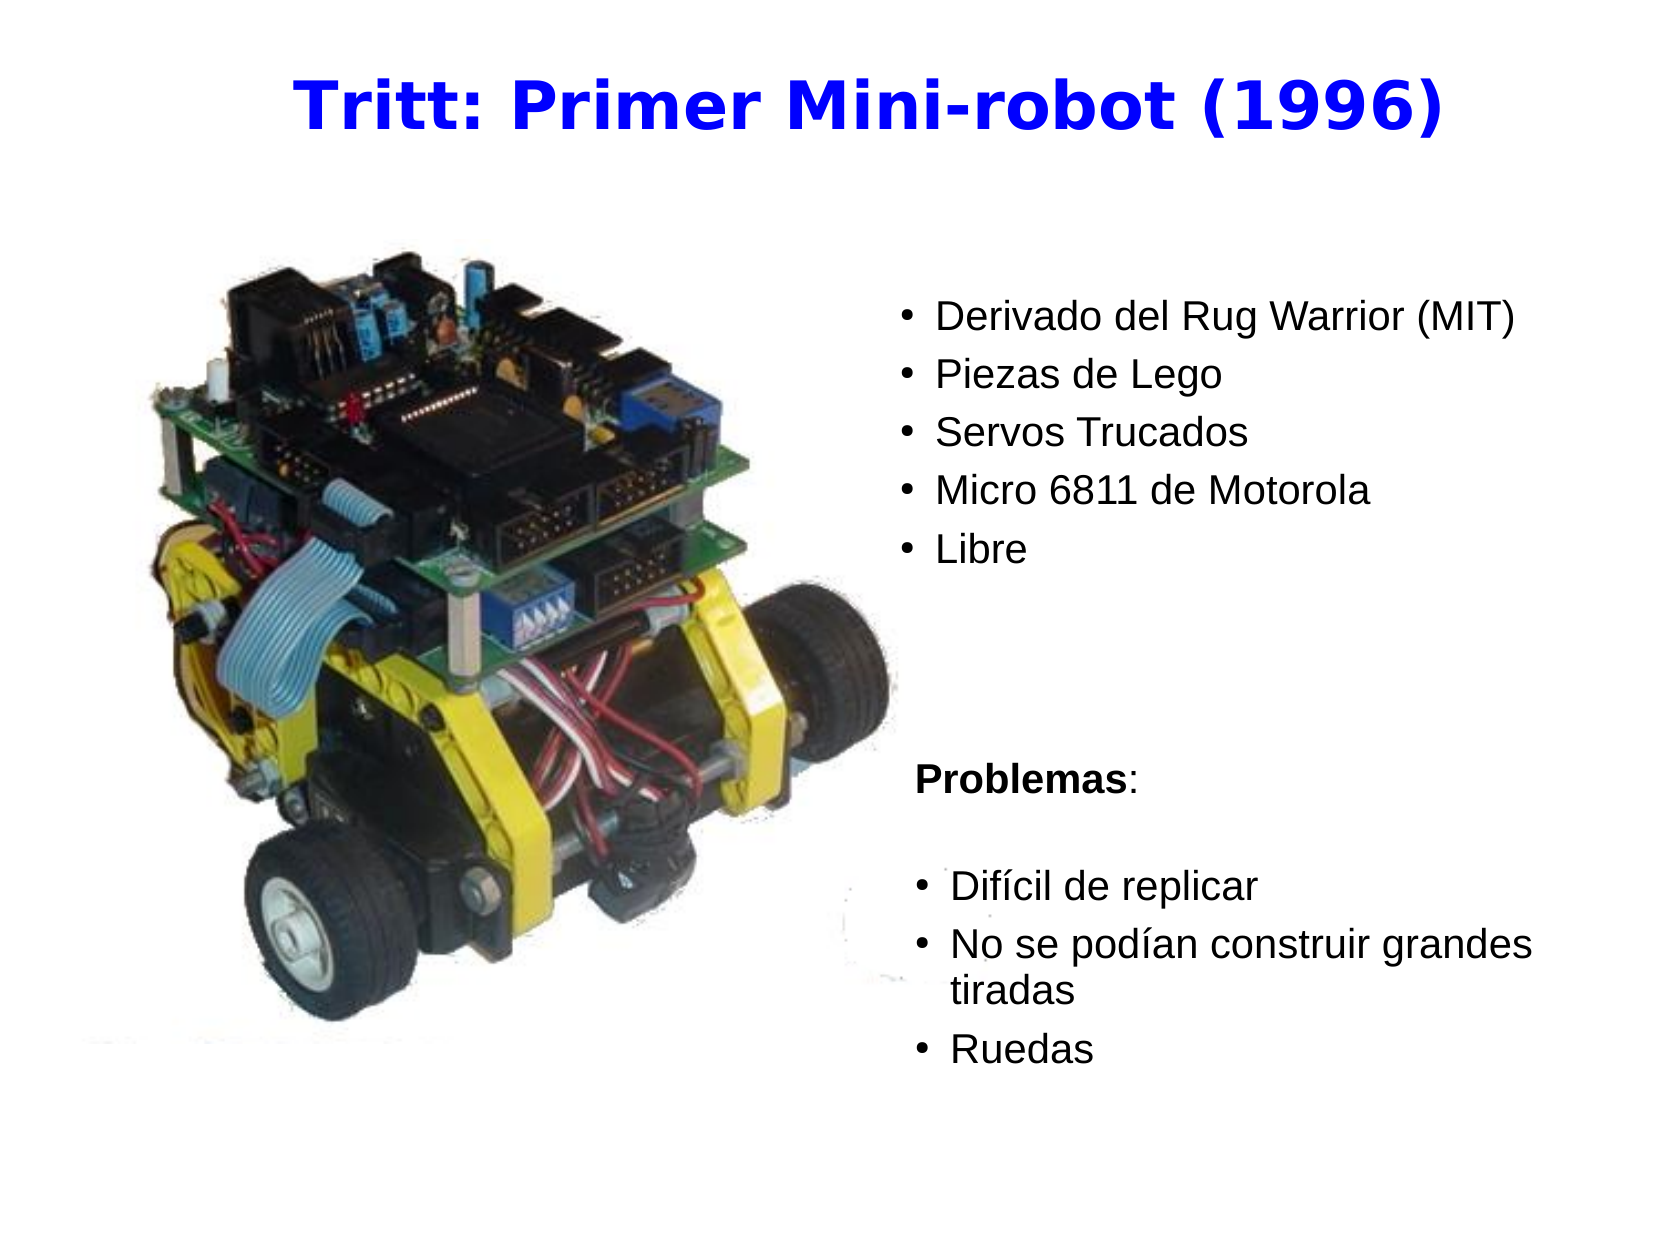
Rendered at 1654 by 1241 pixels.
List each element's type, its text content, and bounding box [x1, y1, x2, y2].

text_box Problemas: [900, 748, 1404, 811]
picture [30, 239, 1036, 1044]
text_box Derivado del Rug Warrior (MIT) Piezas de Lego Servos Trucados Micro 6811 de Motorola Libre [885, 285, 1561, 580]
text_box Tritt: Primer Mini-robot (1996) [279, 60, 1456, 153]
text_box Difícil de replicar No se podían construir grandes tiradas Ruedas [900, 855, 1576, 1138]
